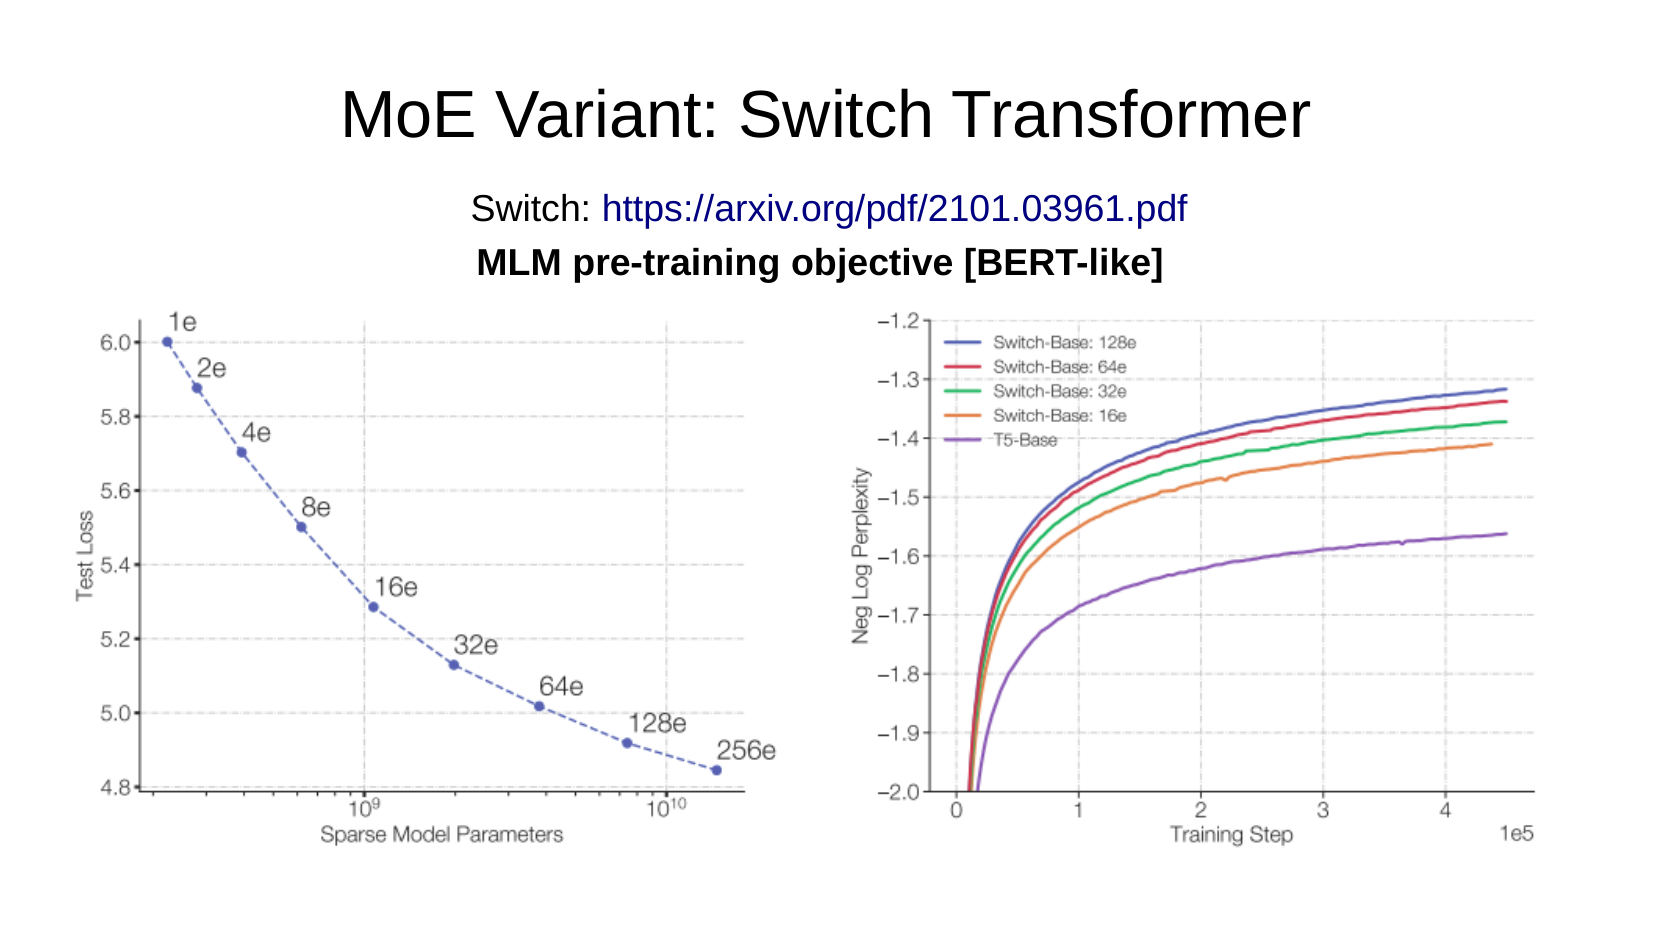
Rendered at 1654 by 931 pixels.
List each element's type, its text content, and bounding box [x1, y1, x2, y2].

title MoE Variant: Switch Transformer [82, 37, 1571, 179]
picture [59, 289, 1546, 886]
text_box MLM pre-training objective [BERT-like] [446, 233, 1194, 291]
text_box Switch: https://arxiv.org/pdf/2101.03961.pdf [0, 179, 1654, 279]
